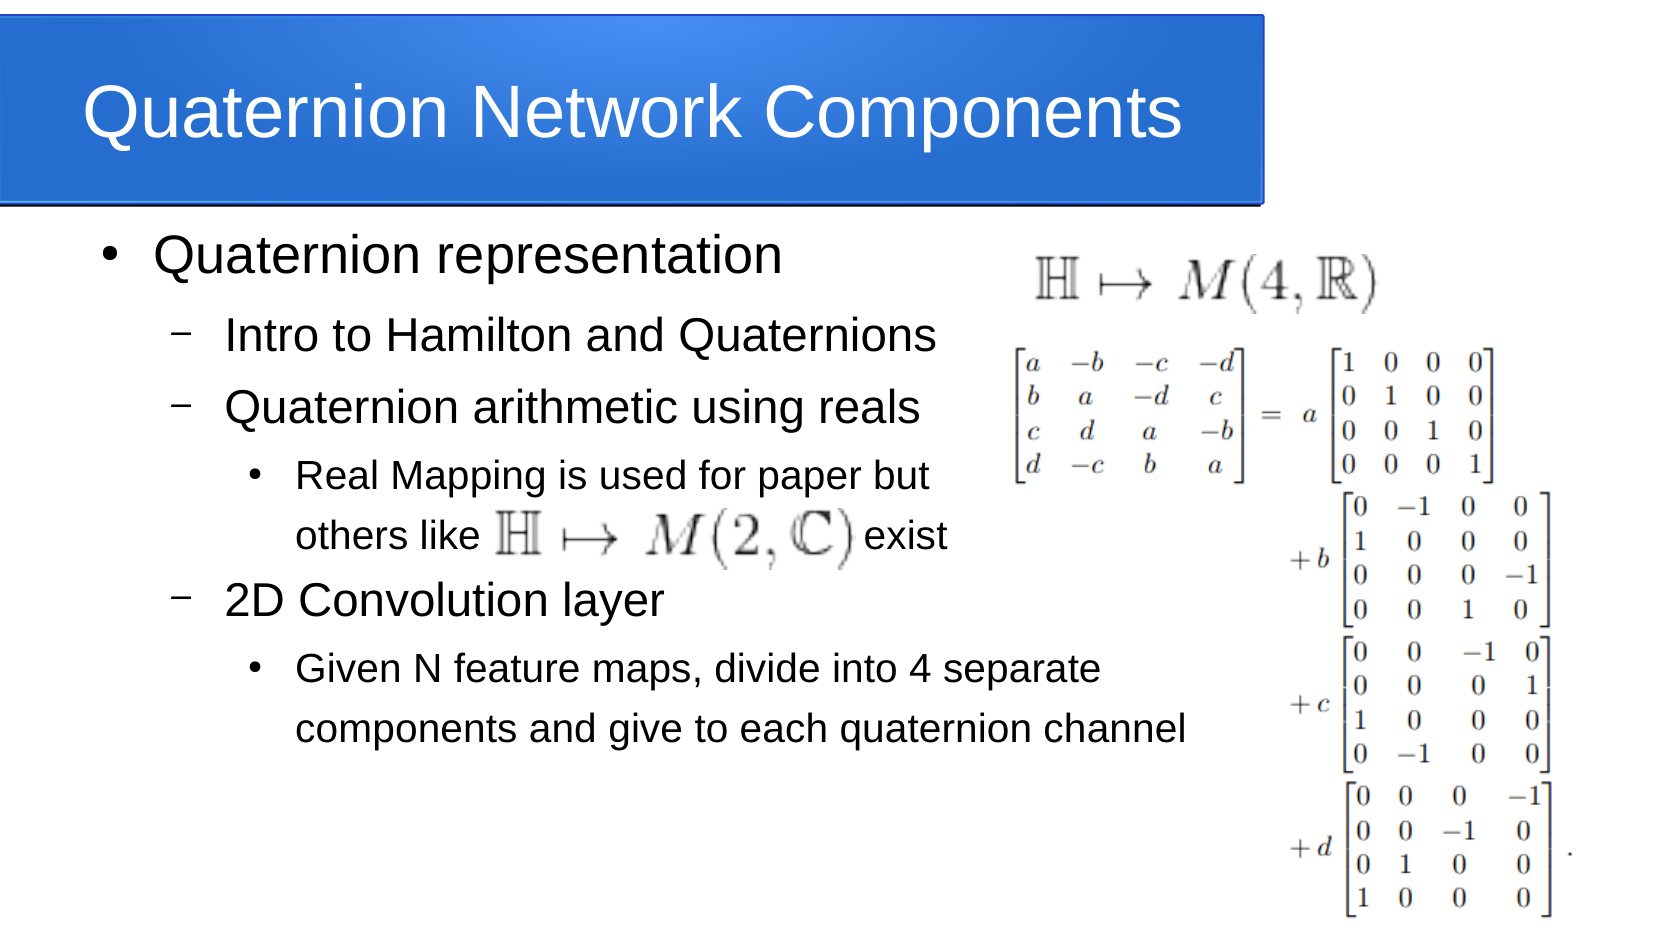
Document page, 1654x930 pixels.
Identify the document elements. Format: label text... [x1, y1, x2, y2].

picture [988, 329, 1591, 930]
picture [495, 508, 856, 571]
picture [1035, 254, 1379, 314]
list Quaternion representation Intro to Hamilton and Quaternions Quaternion arithmetic using reals Real Mapping is used for paper but others like exist 2D Convolution layer Given N feature maps, divide into 4 separate components and give to each quaternion channel [82, 224, 1571, 764]
title Quaternion Network Components [82, 35, 1234, 189]
